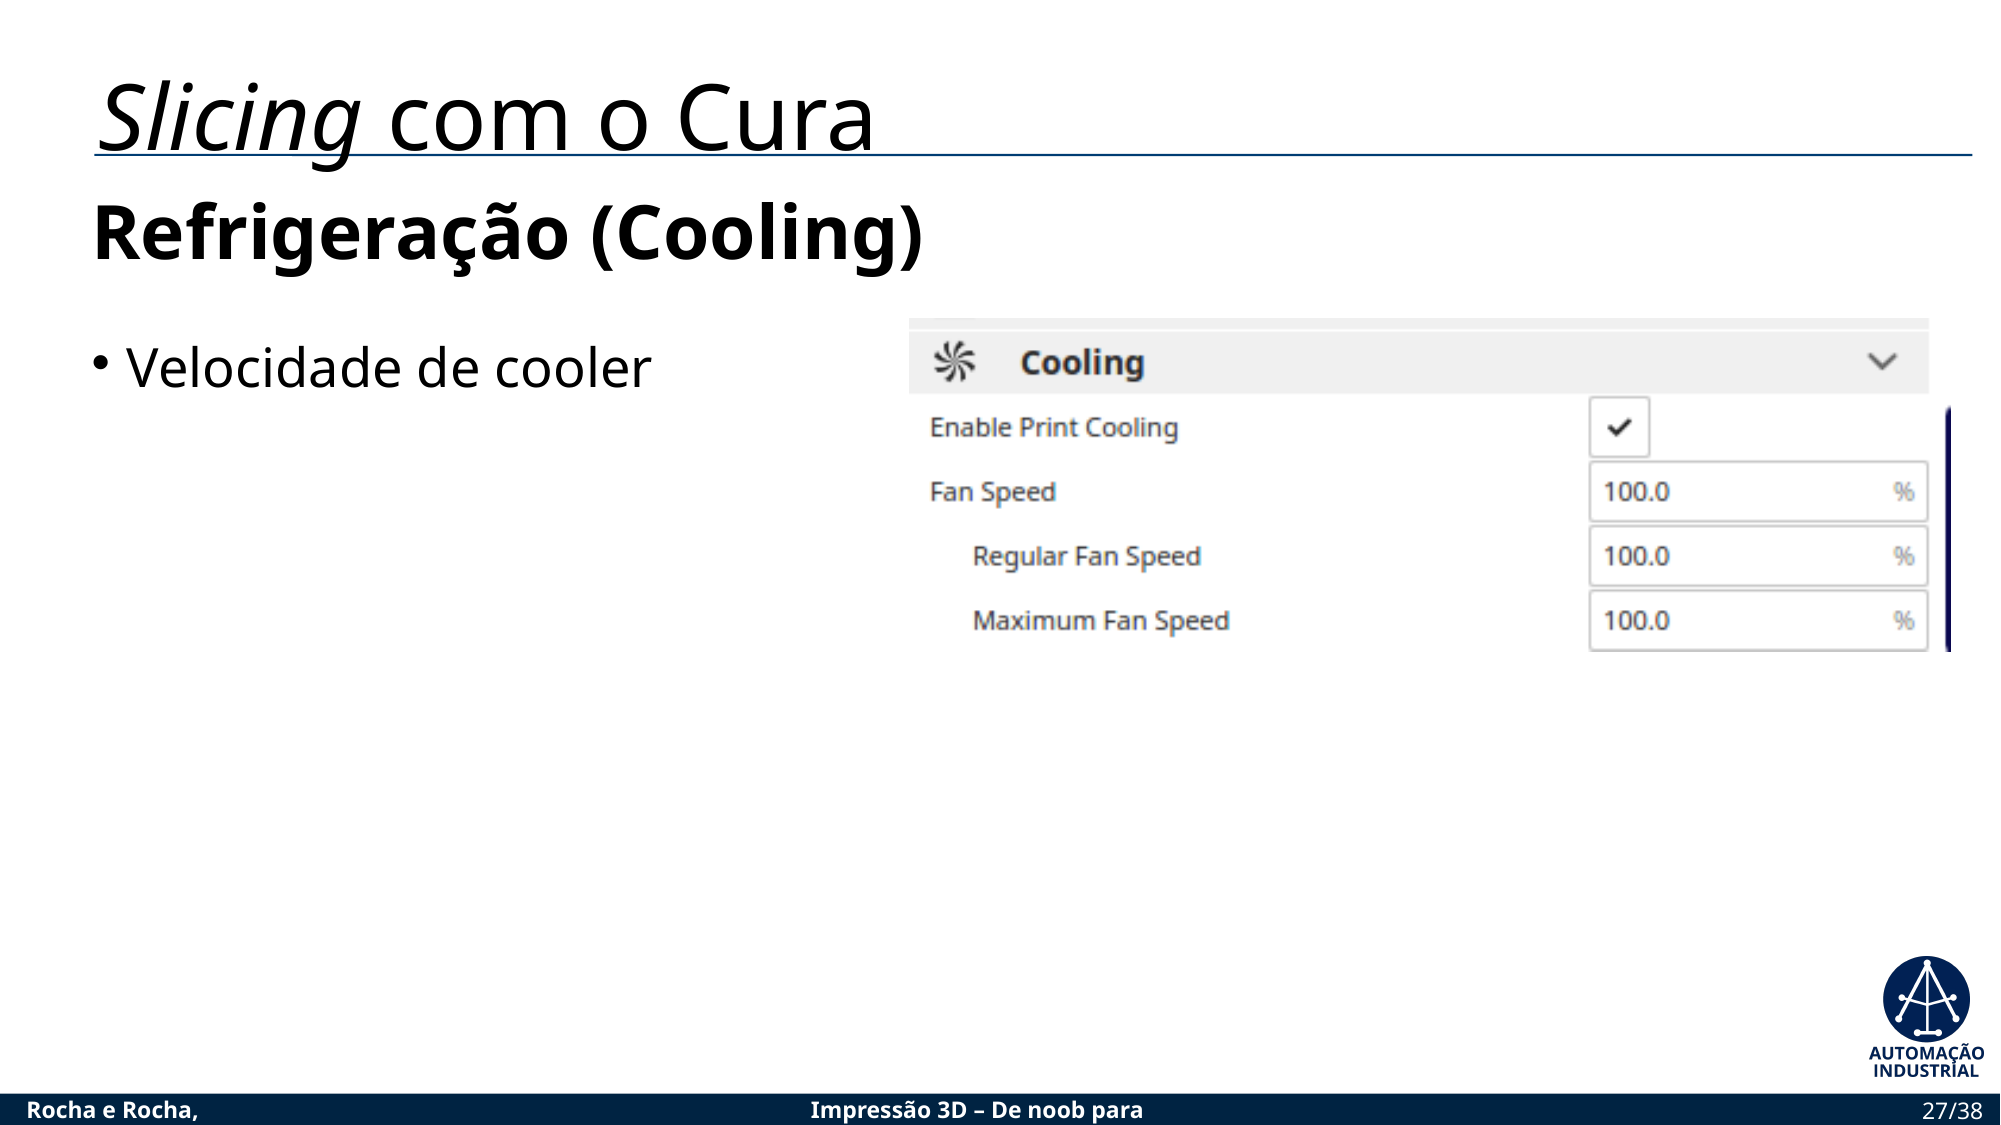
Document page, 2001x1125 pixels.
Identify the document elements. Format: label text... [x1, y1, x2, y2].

picture [1869, 956, 1984, 1077]
text_box Refrigeração (Cooling) Velocidade de cooler [76, 177, 998, 683]
text_box Slicing com o Cura [84, 12, 1809, 230]
picture [909, 318, 1951, 652]
